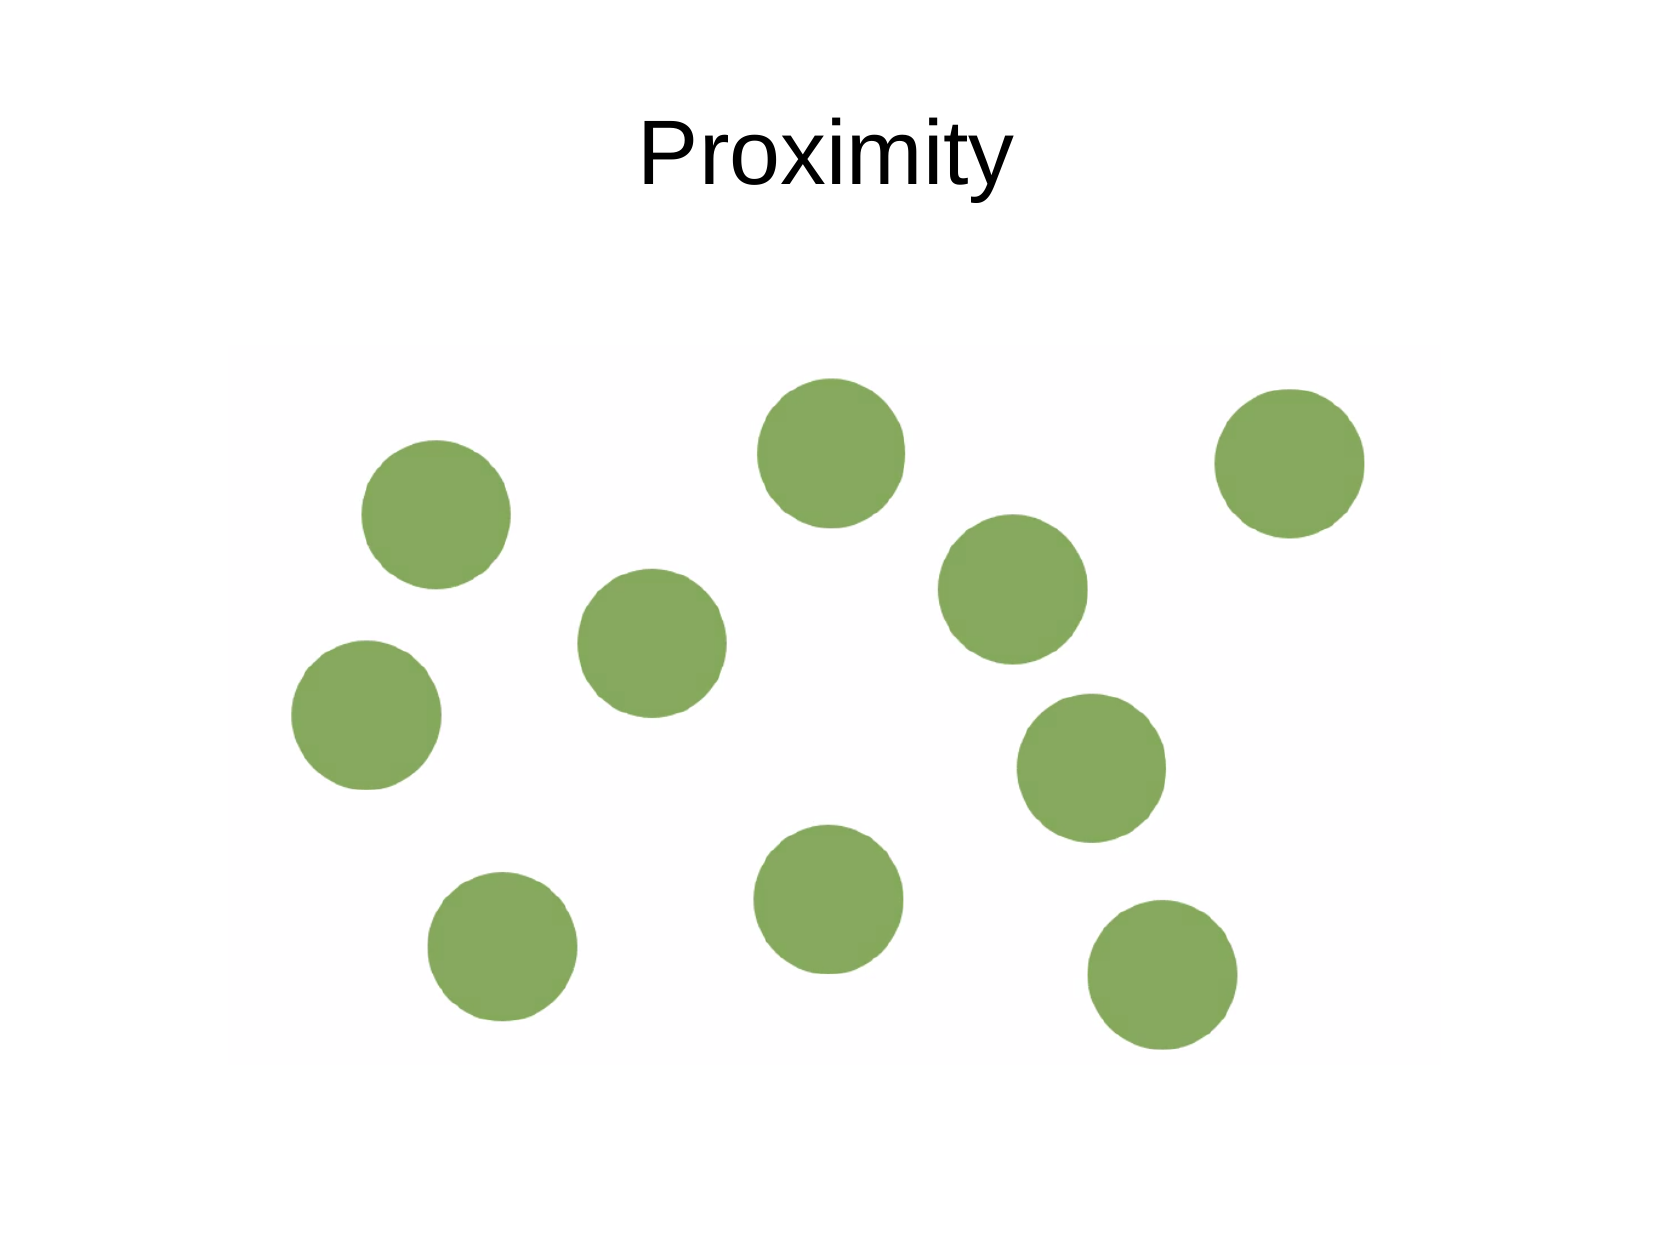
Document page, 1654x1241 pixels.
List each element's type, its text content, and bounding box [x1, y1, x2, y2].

title Proximity [82, 49, 1571, 257]
picture [228, 345, 1441, 1066]
